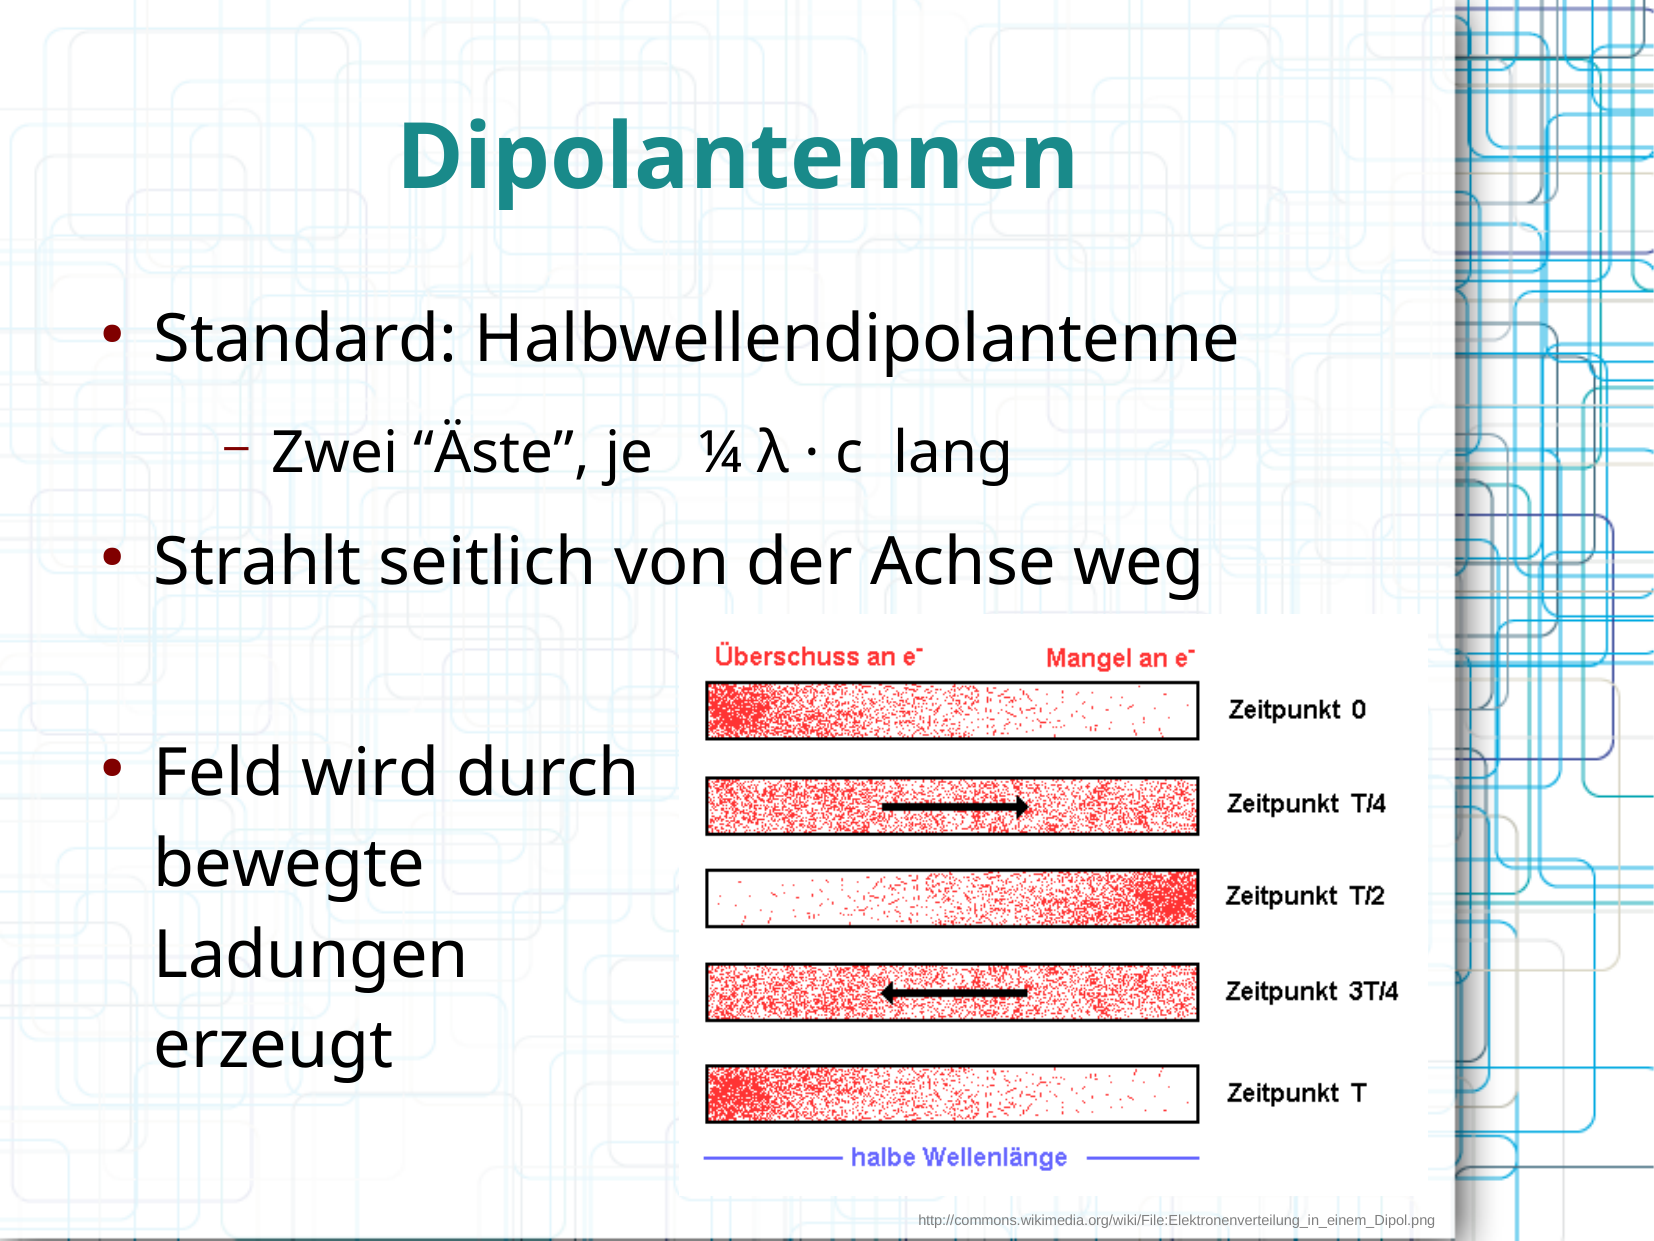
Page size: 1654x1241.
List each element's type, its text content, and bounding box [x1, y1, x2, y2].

text_box http://commons.wikimedia.org/wiki/File:Elektronenverteilung_in_einem_Dipol.png [903, 1204, 1451, 1236]
picture [0, 0, 1654, 1241]
list Standard: Halbwellendipolantenne Zwei “Äste”, je ¼ λ · c lang Strahlt seitlich von der Achse weg Feld wird durch bewegte Ladungen erzeugt [82, 290, 1453, 995]
title Dipolantennen [59, 49, 1418, 257]
